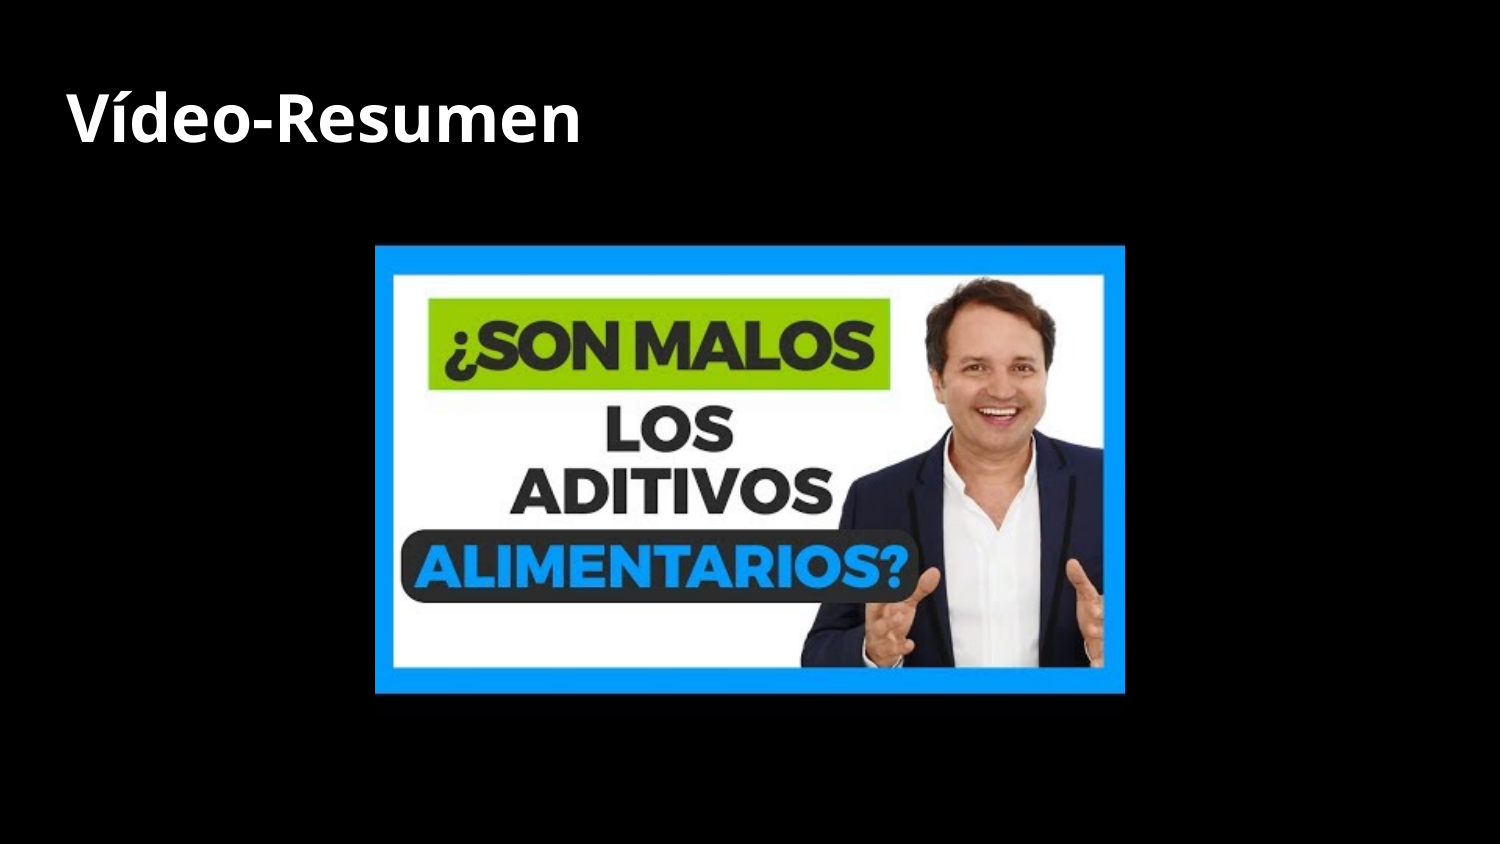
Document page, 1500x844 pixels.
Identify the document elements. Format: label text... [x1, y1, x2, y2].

title Vídeo-Resumen [51, 61, 1449, 167]
picture [375, 188, 1125, 752]
